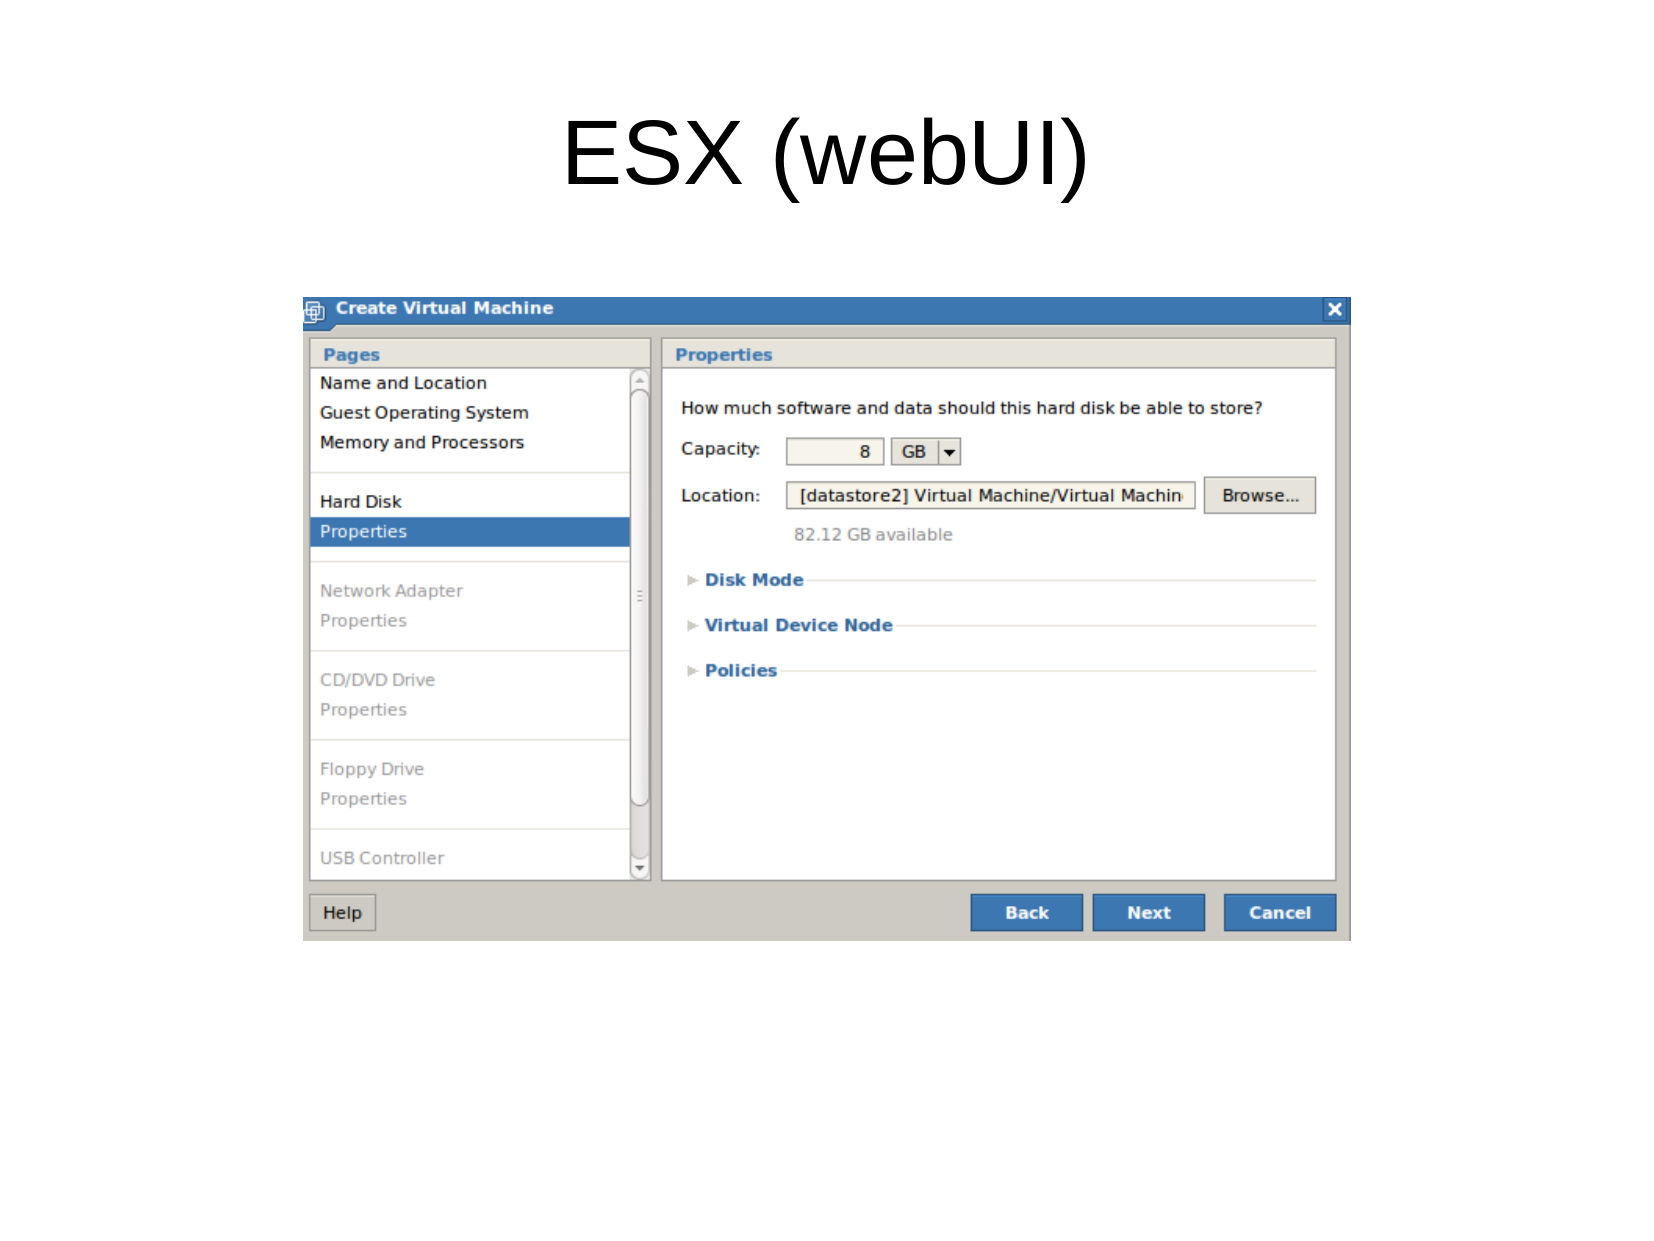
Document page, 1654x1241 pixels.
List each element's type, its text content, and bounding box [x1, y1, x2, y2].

picture [303, 297, 1351, 941]
title ESX (webUI) [82, 49, 1571, 257]
